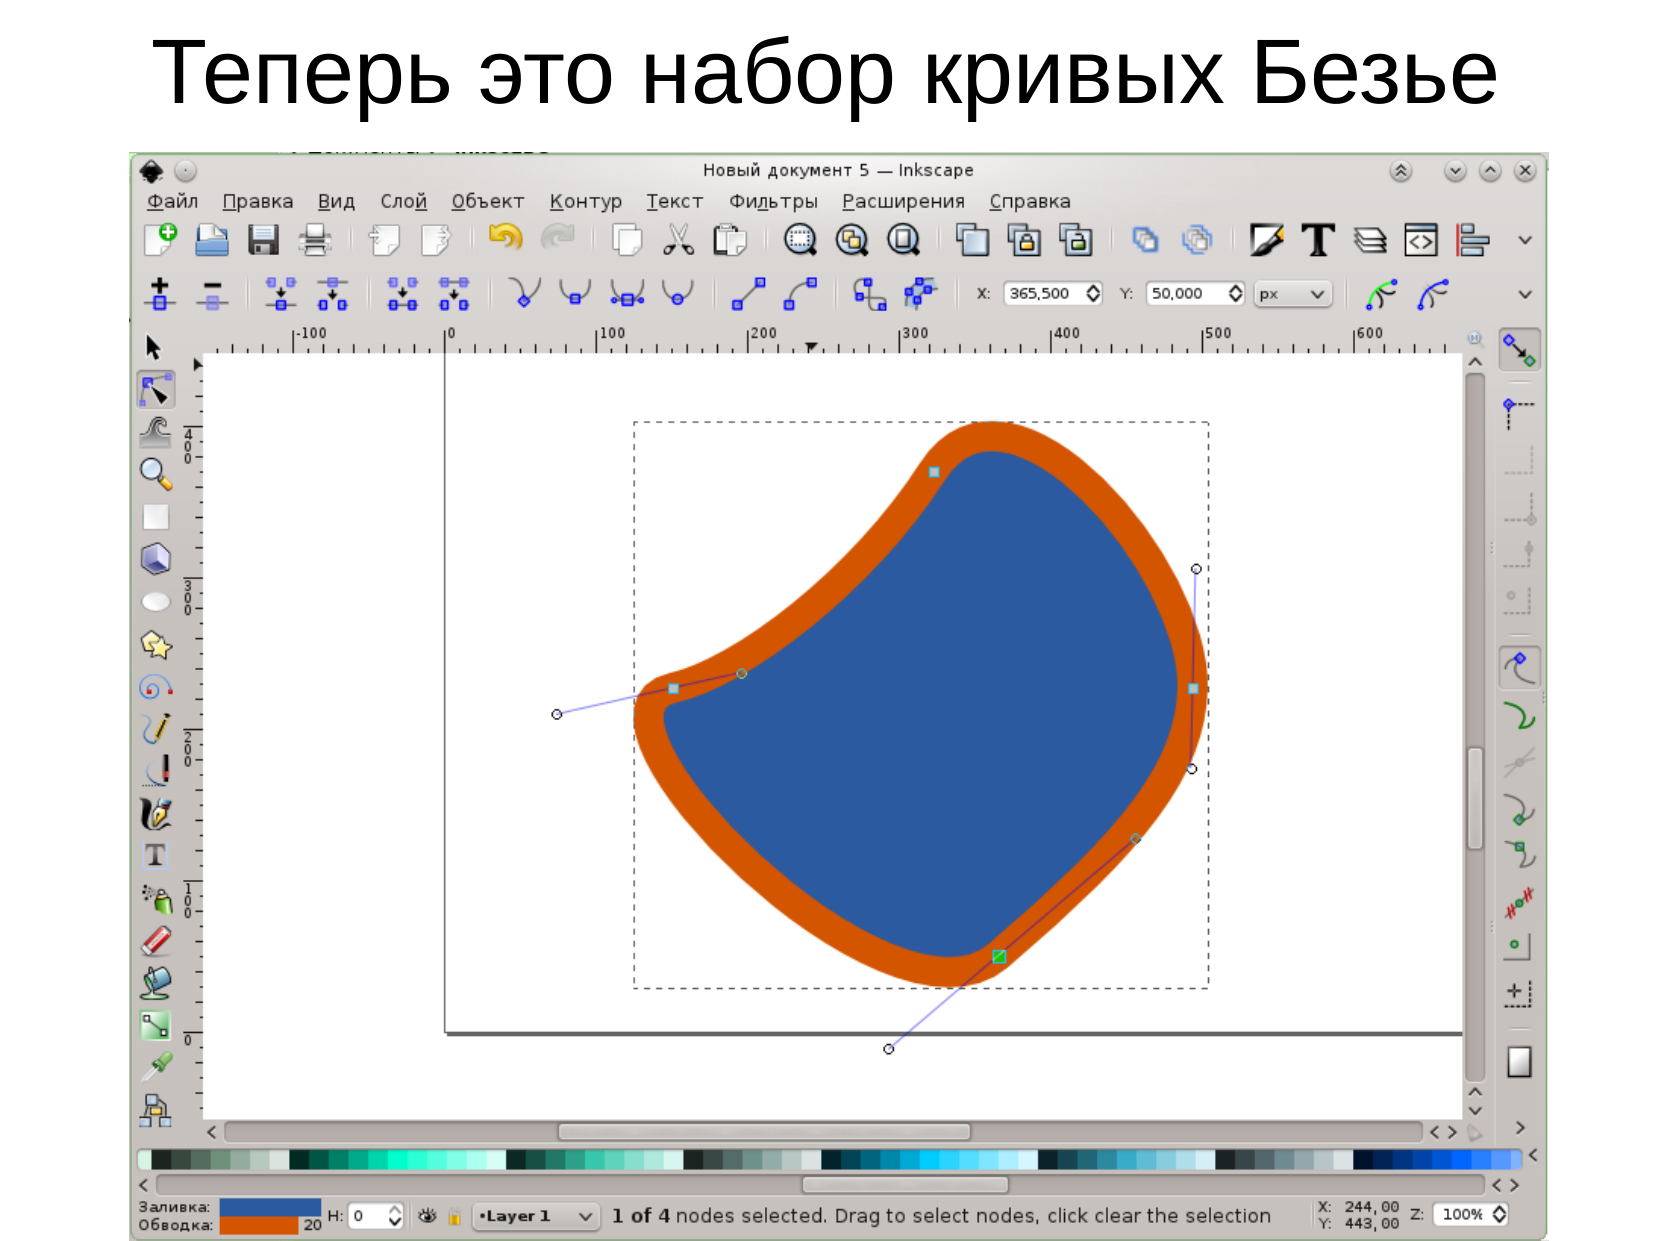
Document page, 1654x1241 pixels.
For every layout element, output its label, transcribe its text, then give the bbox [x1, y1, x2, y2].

title Теперь это набор кривых Безье [82, 20, 1571, 124]
picture [129, 152, 1549, 1241]
